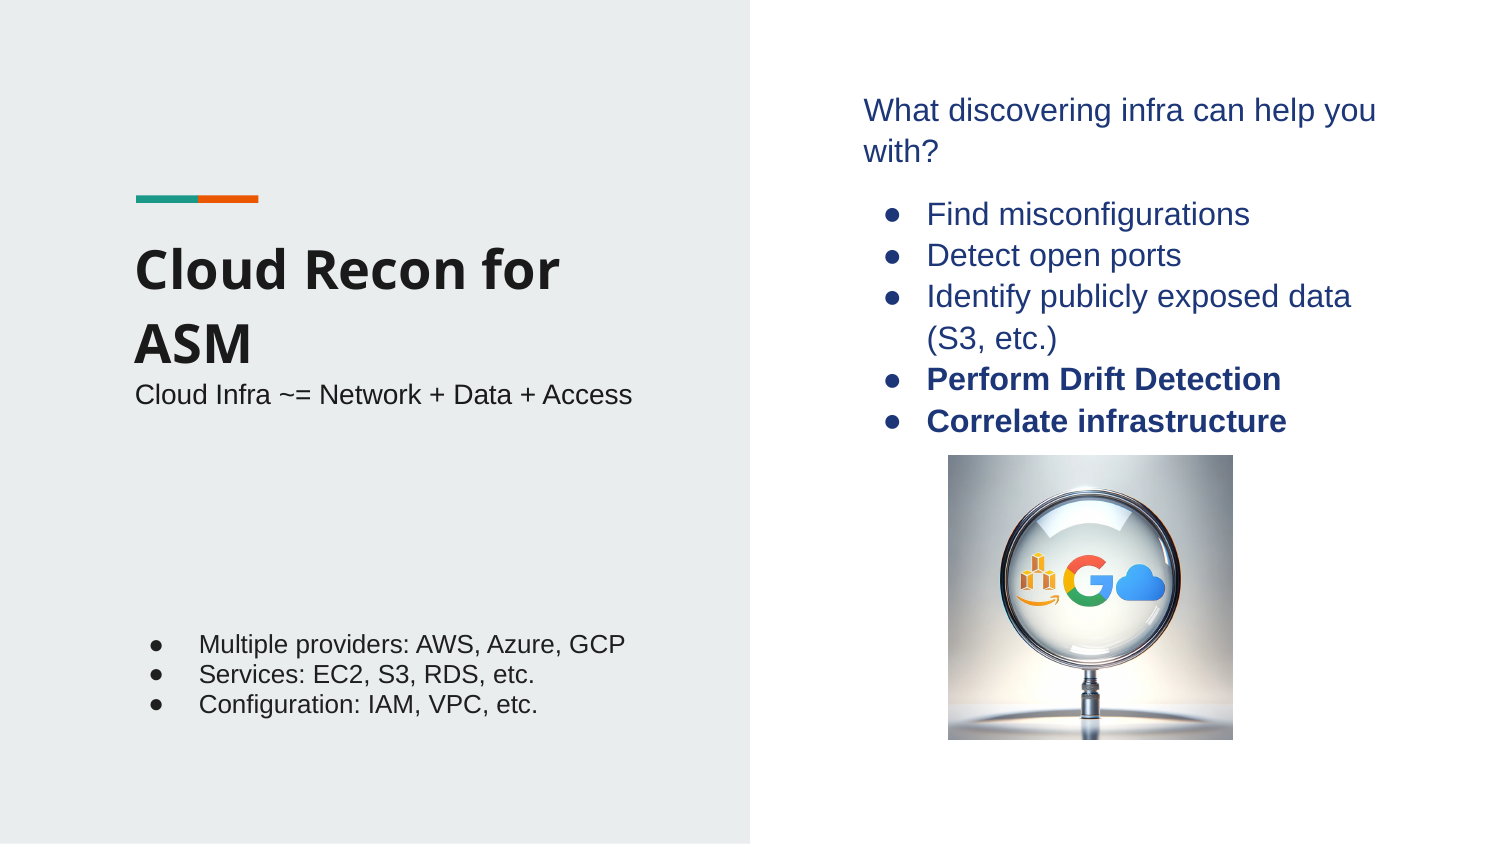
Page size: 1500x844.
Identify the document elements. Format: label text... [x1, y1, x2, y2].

list What discovering infra can help you with? Find misconfigurations Detect open ports Identify publicly exposed data (S3, etc.) Perform Drift Detection Correlate infrastructure [848, 71, 1403, 456]
title Cloud Recon for ASM Cloud Infra ~= Network + Data + Access [119, 216, 662, 494]
subtitle Multiple providers: AWS, Azure, GCP Services: EC2, S3, RDS, etc. Configuration: IAM, VPC, etc. [108, 615, 651, 740]
picture [948, 455, 1233, 740]
